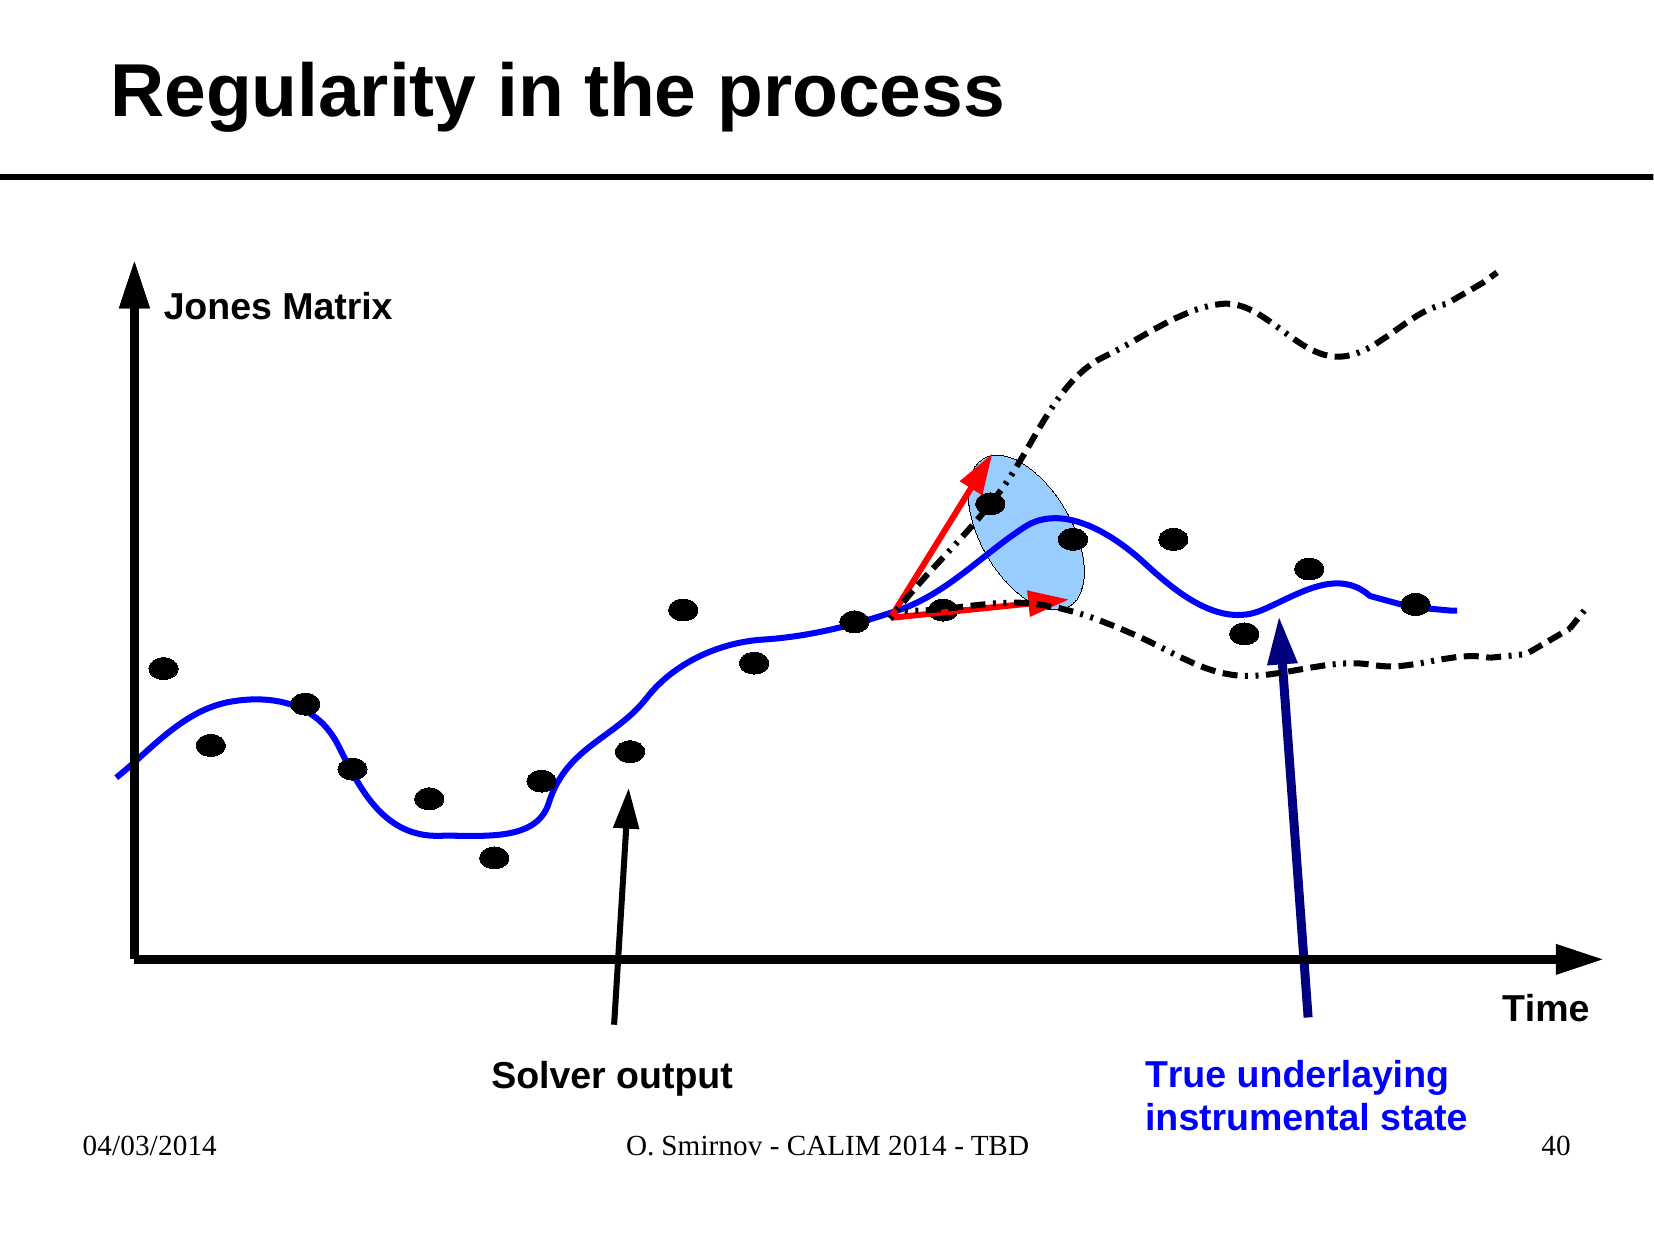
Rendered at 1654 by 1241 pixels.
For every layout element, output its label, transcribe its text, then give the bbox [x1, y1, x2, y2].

text_box [1400, 593, 1431, 616]
text_box [414, 787, 444, 810]
text_box [1294, 558, 1324, 580]
text_box [988, 522, 1088, 607]
text_box Time [1487, 979, 1654, 1037]
text_box [739, 652, 769, 675]
text_box [839, 610, 870, 633]
text_box Jones Matrix [148, 278, 422, 336]
text_box [1229, 622, 1259, 645]
text_box Regularity in the process [95, 41, 1636, 141]
text_box [973, 456, 988, 469]
text_box [148, 657, 179, 680]
text_box Solver output [476, 1046, 804, 1104]
text_box [1158, 528, 1188, 551]
text_box [615, 740, 645, 763]
text_box [290, 693, 320, 716]
text_box [196, 734, 226, 757]
text_box [931, 615, 957, 622]
text_box [479, 846, 509, 869]
text_box [526, 770, 557, 793]
text_box [929, 599, 956, 609]
text_box [337, 758, 368, 781]
text_box [1051, 605, 1059, 610]
text_box [968, 455, 1069, 552]
text_box True underlaying instrumental state [1130, 1046, 1654, 1146]
text_box [668, 599, 698, 621]
